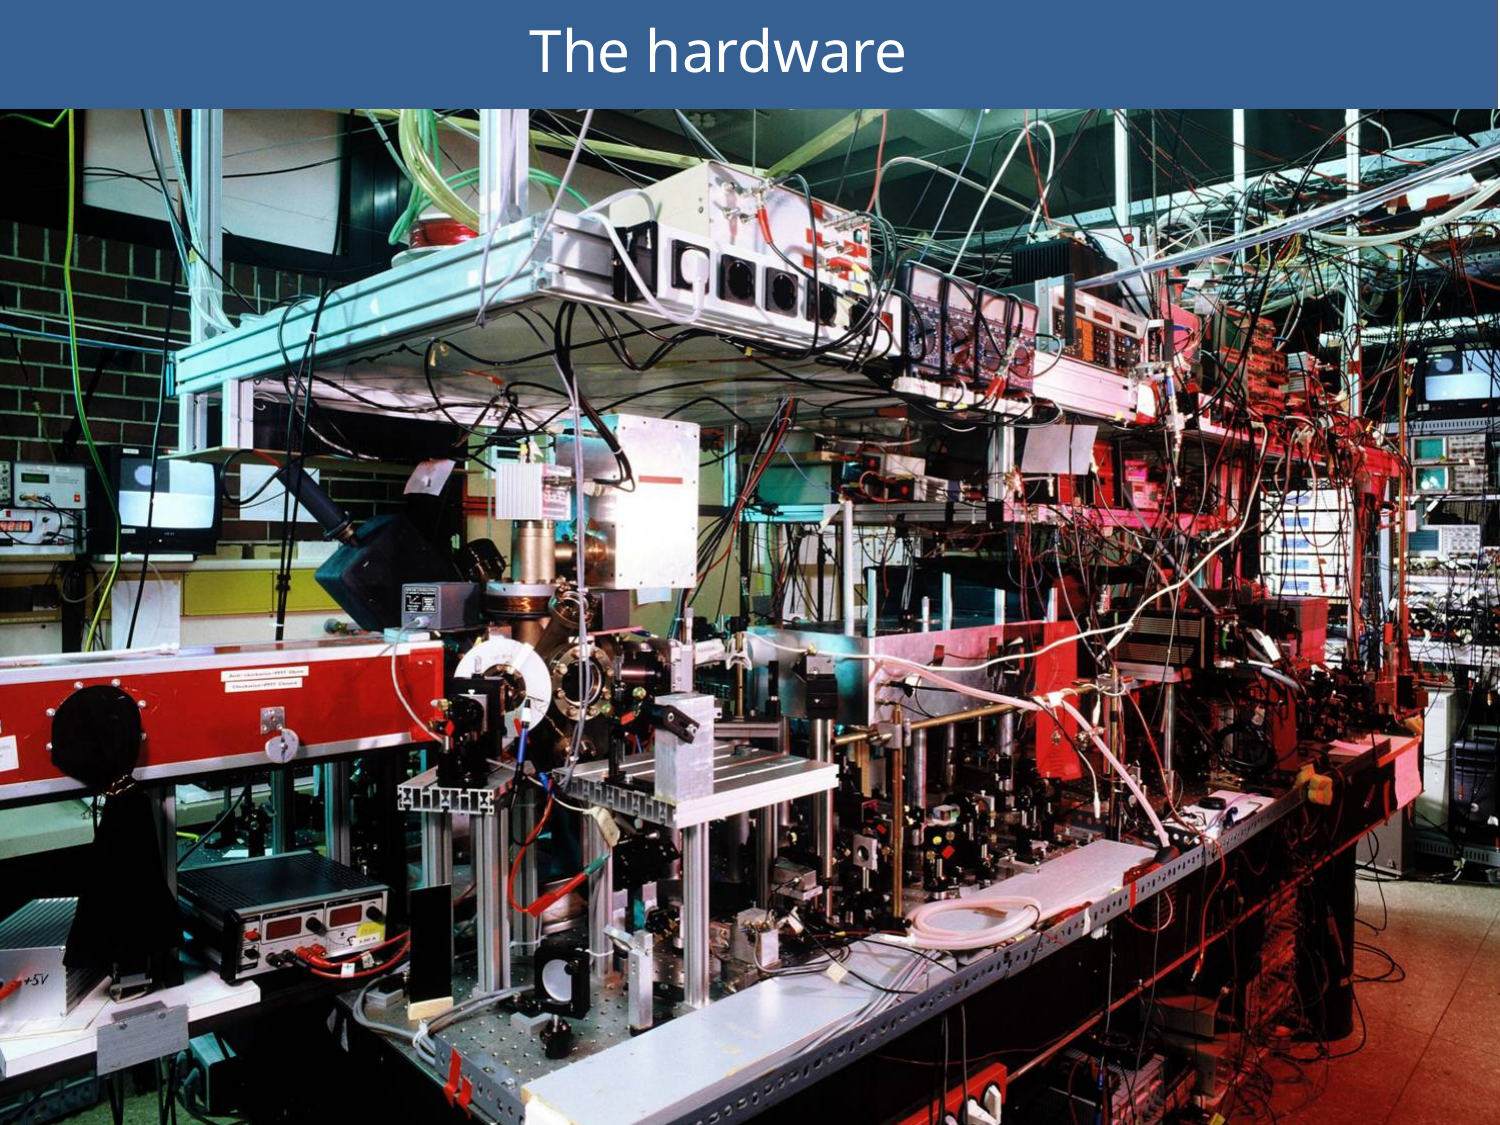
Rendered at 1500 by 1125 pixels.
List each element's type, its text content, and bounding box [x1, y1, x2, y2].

list The hardware [156, 12, 1282, 111]
picture [0, 109, 1500, 1125]
